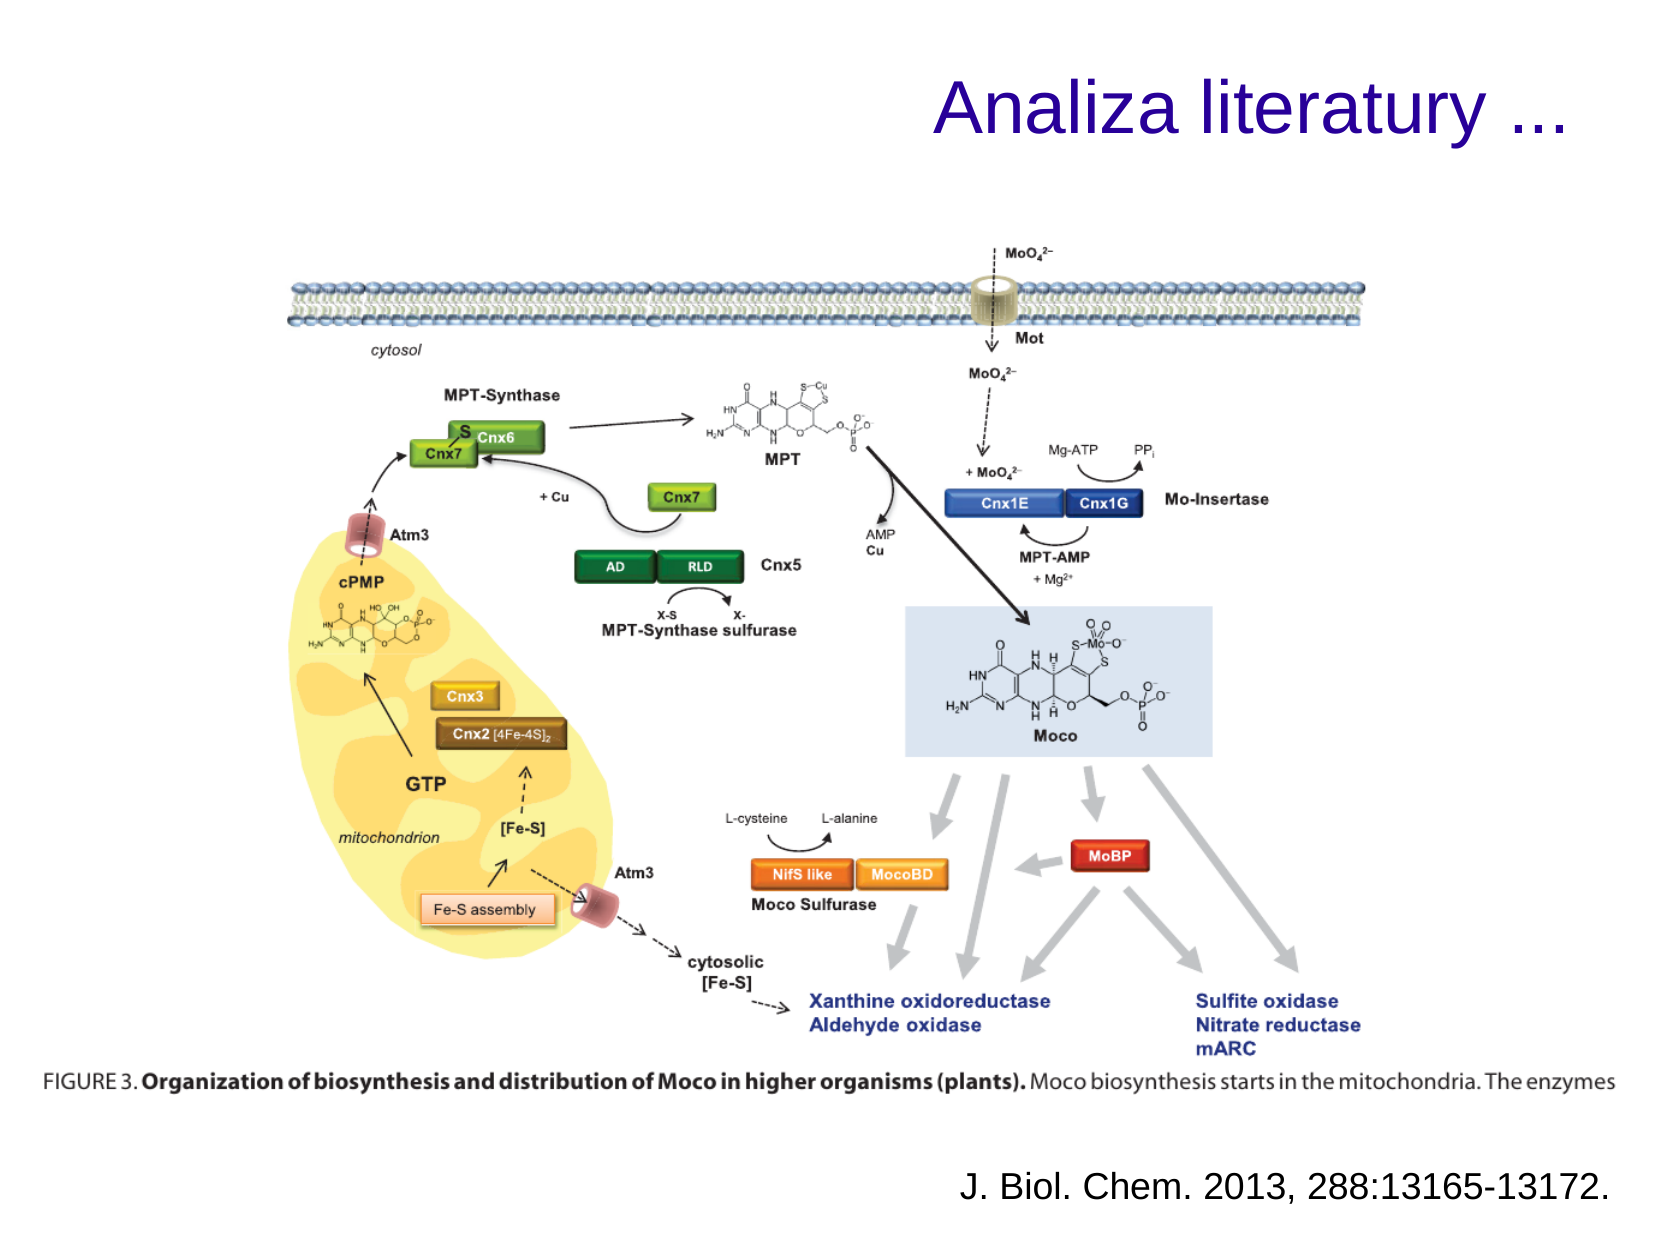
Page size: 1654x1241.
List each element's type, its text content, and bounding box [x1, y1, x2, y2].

title Analiza literatury ... [82, 49, 1571, 166]
text_box J. Biol. Chem. 2013, 288:13165-13172. [945, 1158, 1626, 1216]
picture [30, 239, 1625, 1096]
